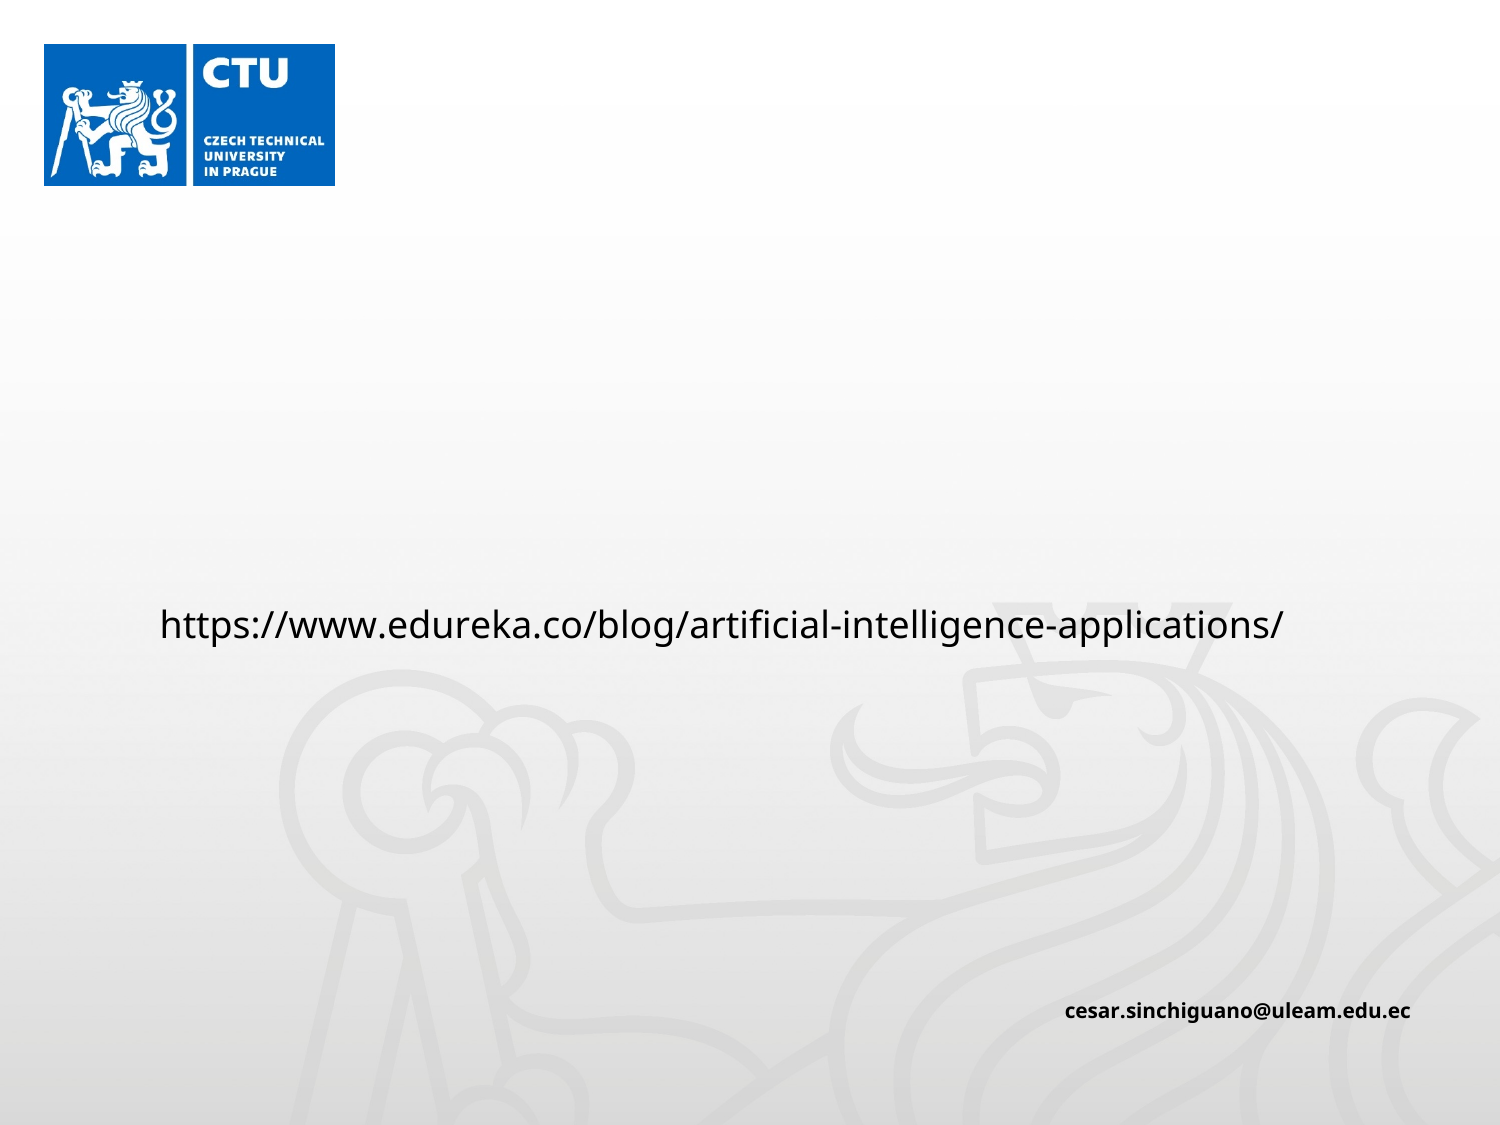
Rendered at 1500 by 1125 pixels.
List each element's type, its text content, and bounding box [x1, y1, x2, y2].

text_box cesar.sinchiguano@uleam.edu.ec [1050, 990, 1486, 1101]
text_box https://www.edureka.co/blog/artificial-intelligence-applications/ [144, 593, 1365, 654]
picture [0, 0, 1500, 1125]
